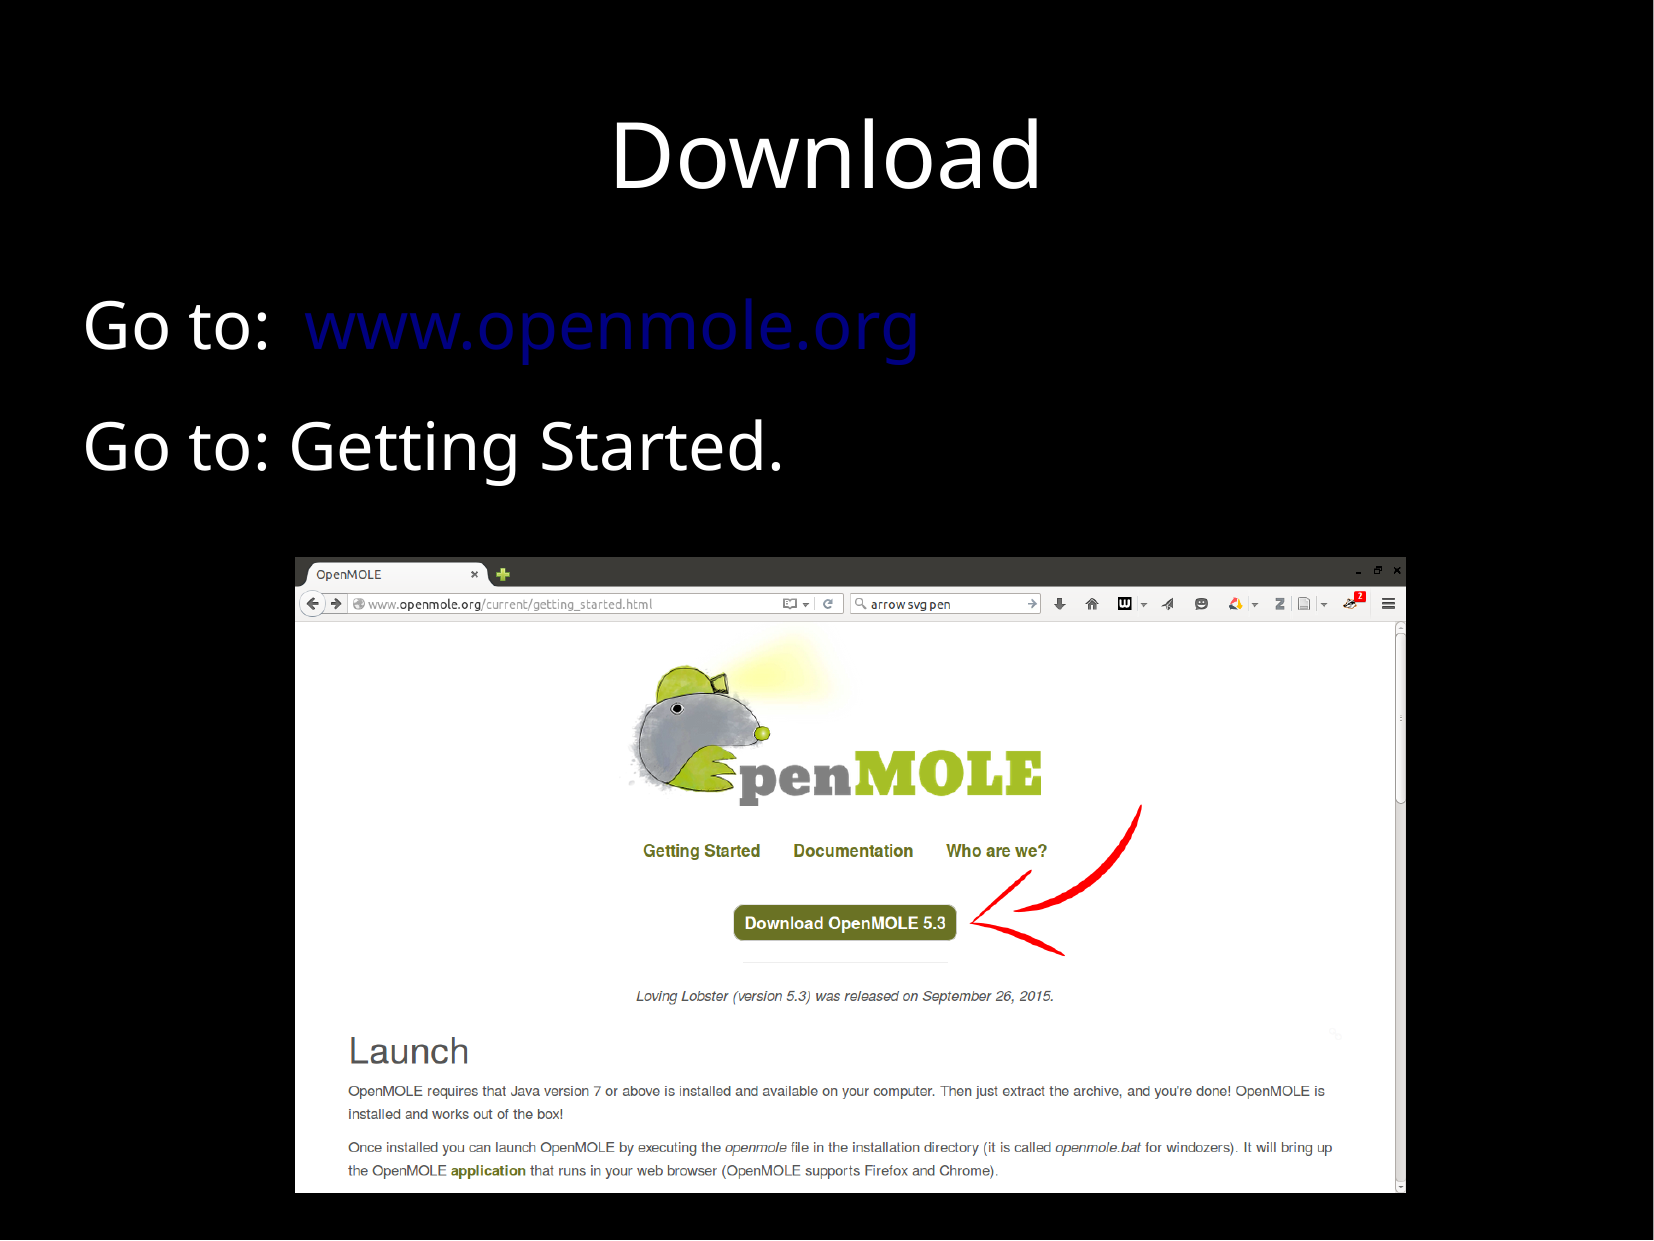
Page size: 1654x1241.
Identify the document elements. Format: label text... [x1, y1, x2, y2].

list Go to: www.openmole.org Go to: Getting Started. [82, 278, 1571, 839]
title Download [82, 49, 1571, 257]
picture [295, 557, 1406, 1193]
